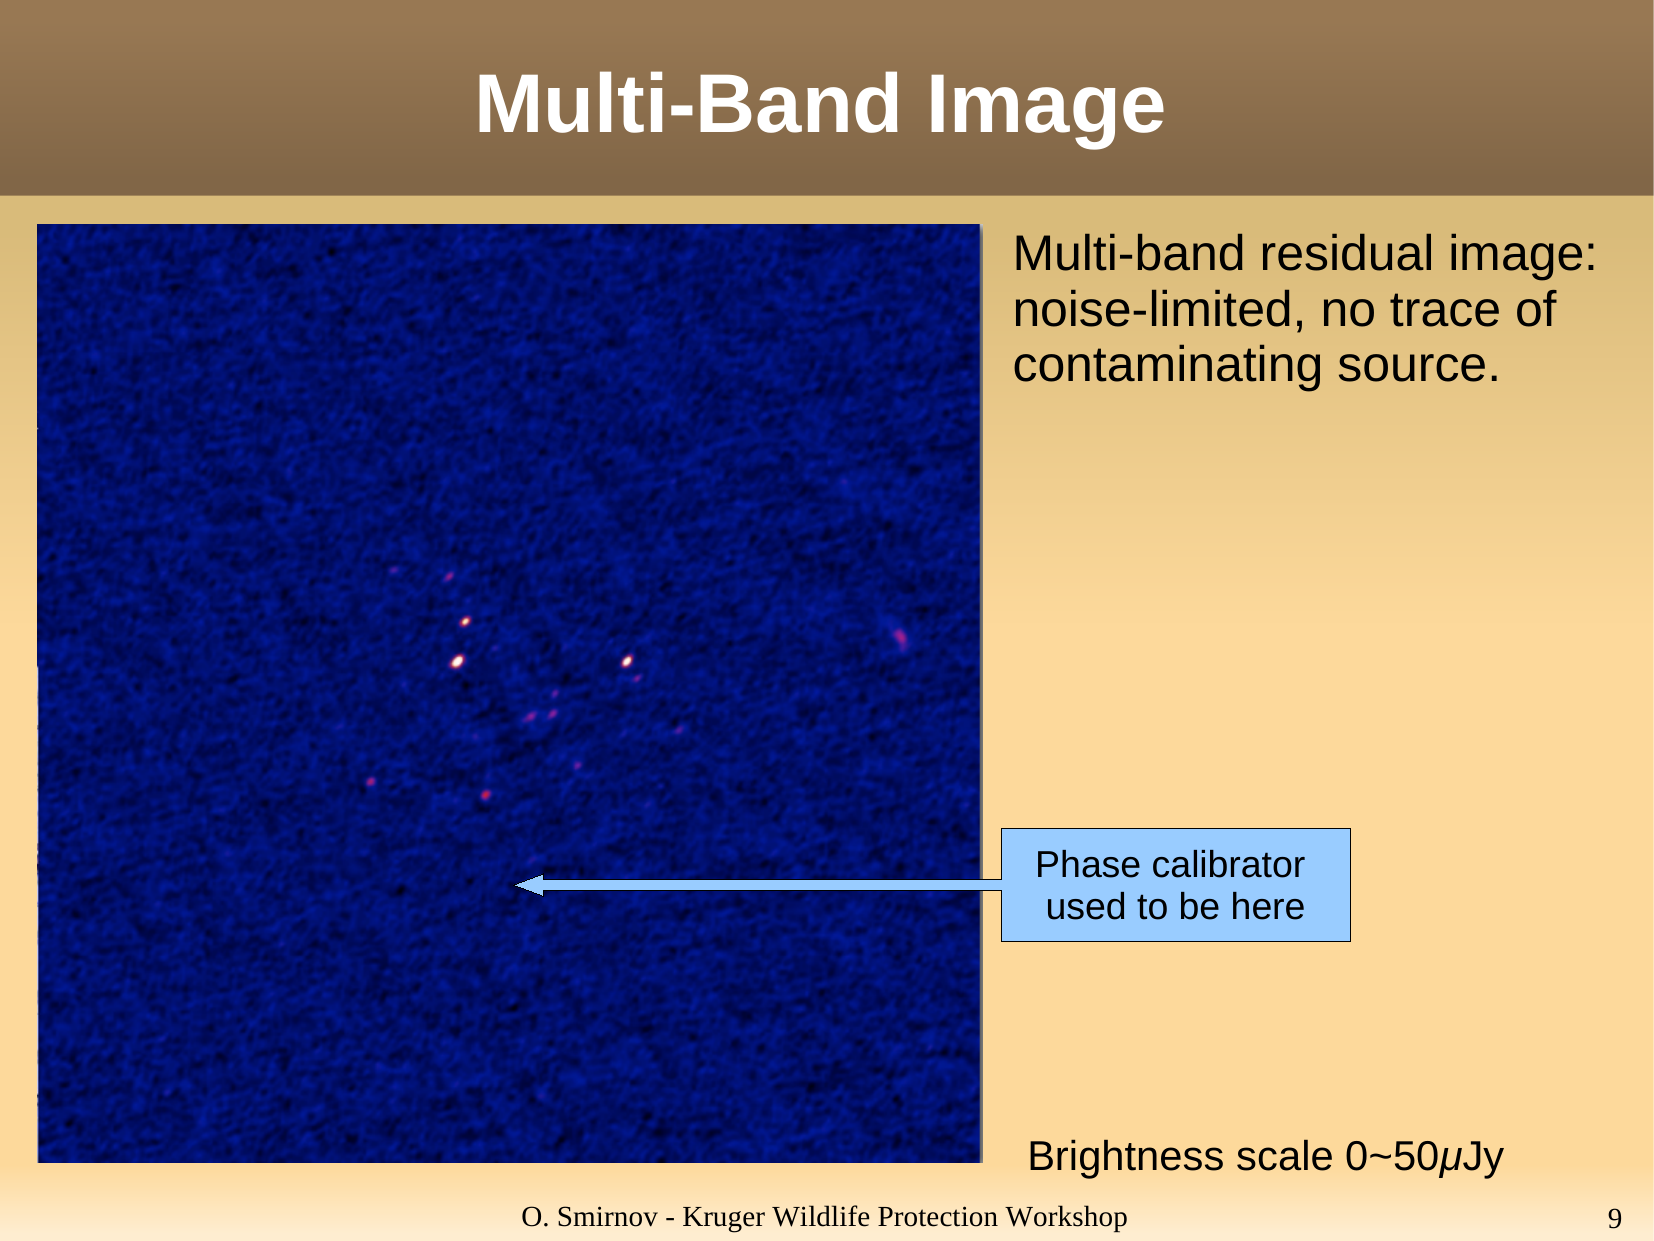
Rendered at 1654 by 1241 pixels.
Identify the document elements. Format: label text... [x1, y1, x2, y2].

text_box Phase calibrator used to be here [513, 828, 1351, 942]
picture [0, 0, 1654, 1241]
list Multi-band residual image: noise-limited, no trace of contaminating source. [1012, 225, 1601, 1044]
text_box Brightness scale 0~50μJy [1012, 1125, 1654, 1187]
title Multi-Band Image [76, 0, 1565, 208]
